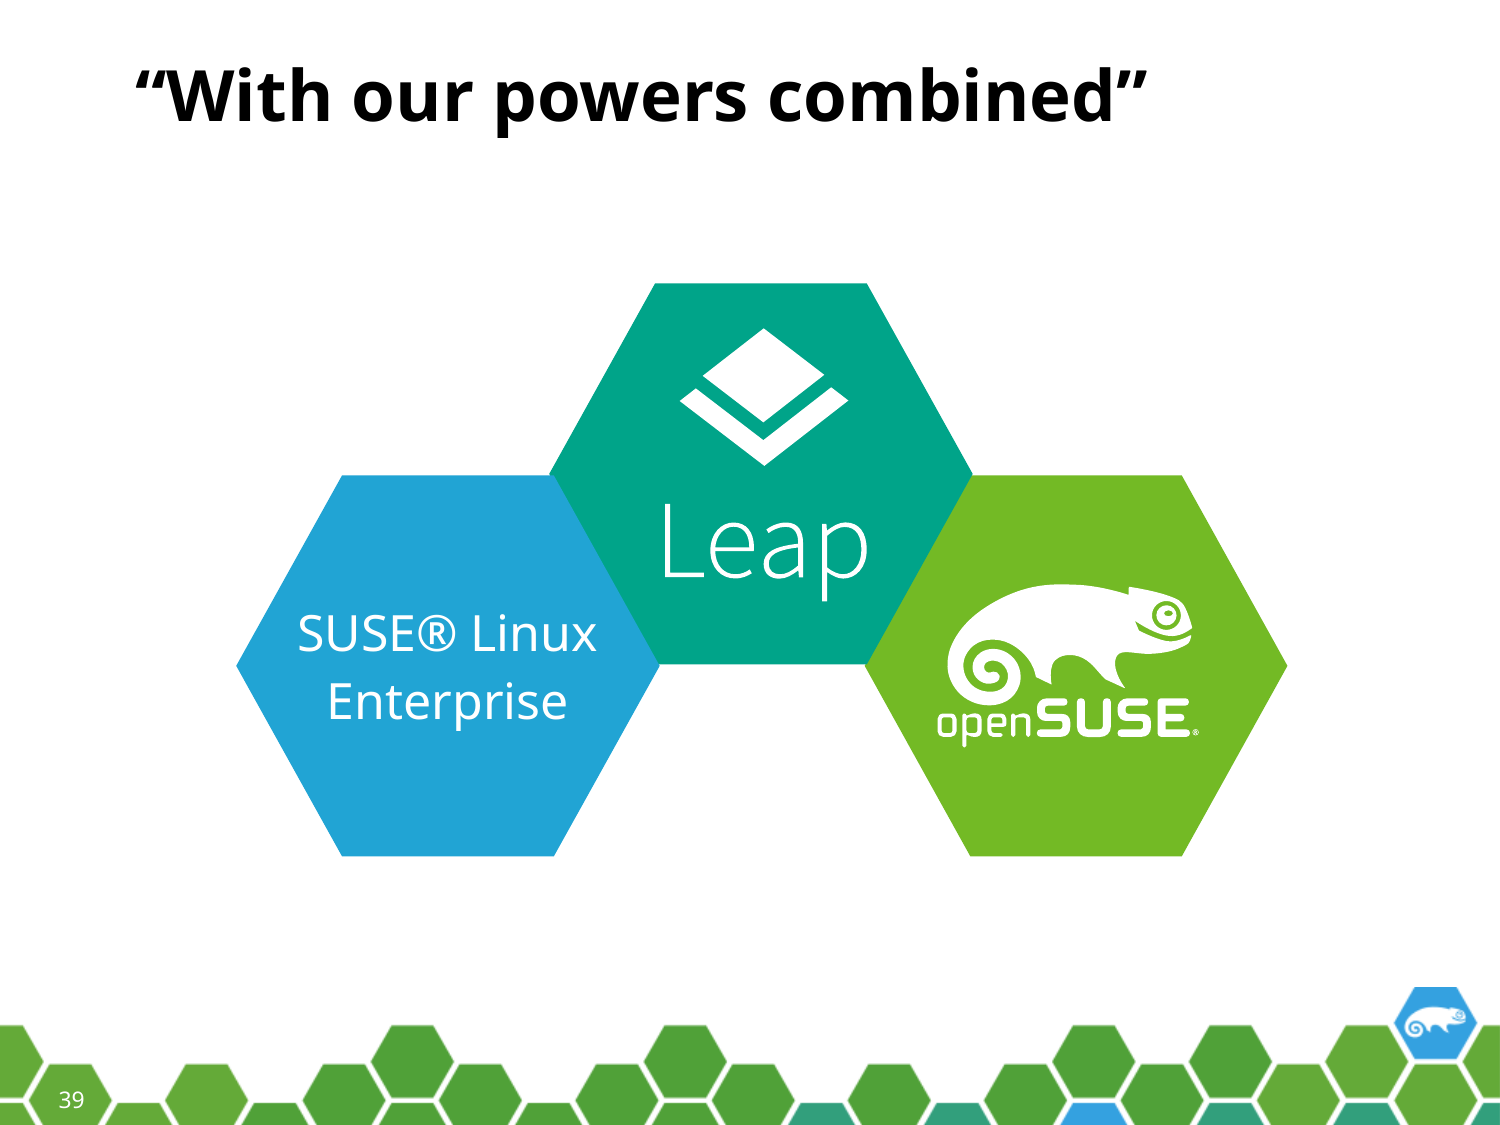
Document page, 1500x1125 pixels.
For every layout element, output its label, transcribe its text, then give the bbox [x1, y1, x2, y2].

text_box SUSE® Linux Enterprise [236, 475, 660, 857]
title “With our powers combined” [135, 12, 1372, 175]
picture [937, 584, 1199, 748]
text_box [864, 475, 1288, 857]
picture [625, 287, 909, 643]
picture [0, 987, 1500, 1125]
